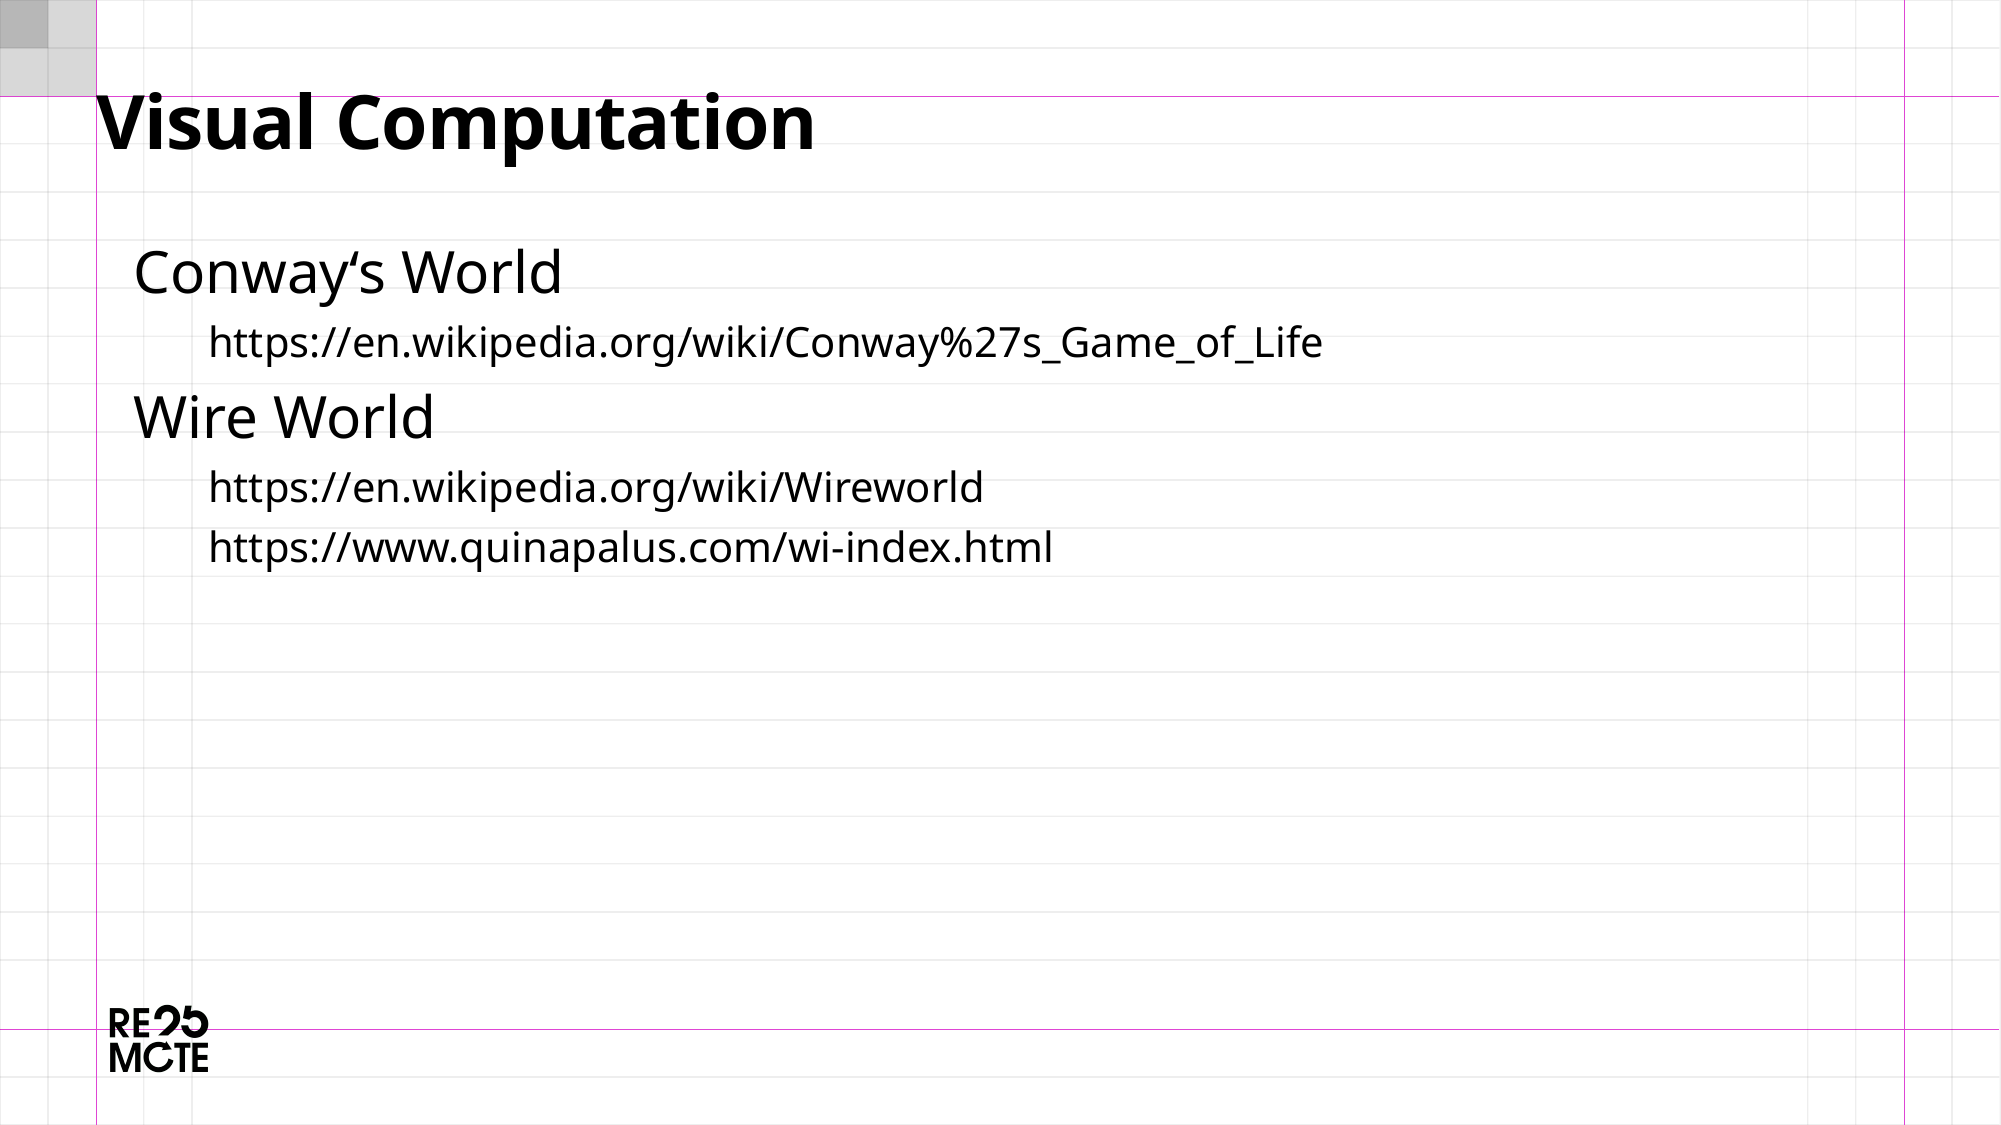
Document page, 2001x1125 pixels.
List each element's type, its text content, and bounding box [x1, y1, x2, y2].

title Visual Computation [96, 75, 1904, 235]
list Conway‘s World https://en.wikipedia.org/wiki/Conway%27s_Game_of_Life Wire World https://en.wikipedia.org/wiki/Wireworld https://www.quinapalus.com/wi-index.html [95, 235, 1904, 575]
